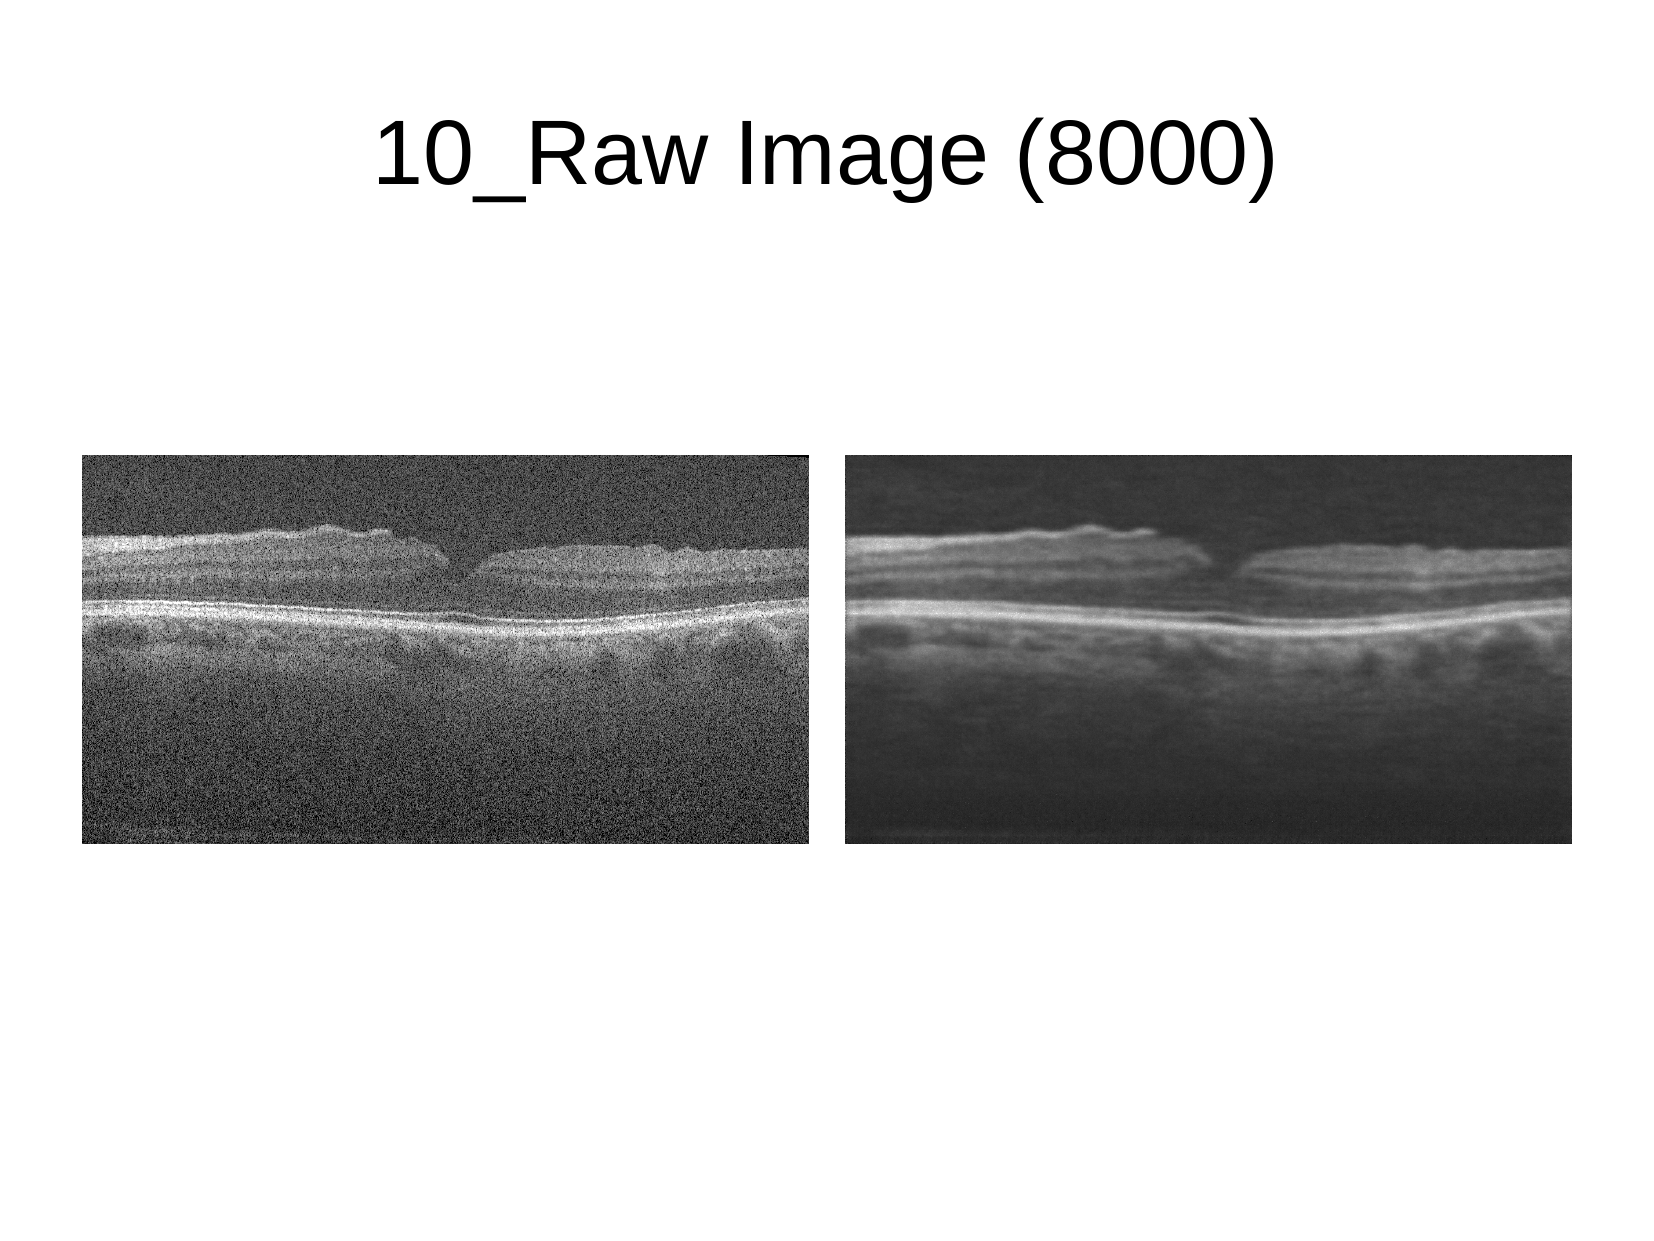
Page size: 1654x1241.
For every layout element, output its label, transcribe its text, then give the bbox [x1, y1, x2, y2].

picture [845, 455, 1572, 845]
title 10_Raw Image (8000) [82, 49, 1571, 257]
picture [82, 455, 809, 845]
